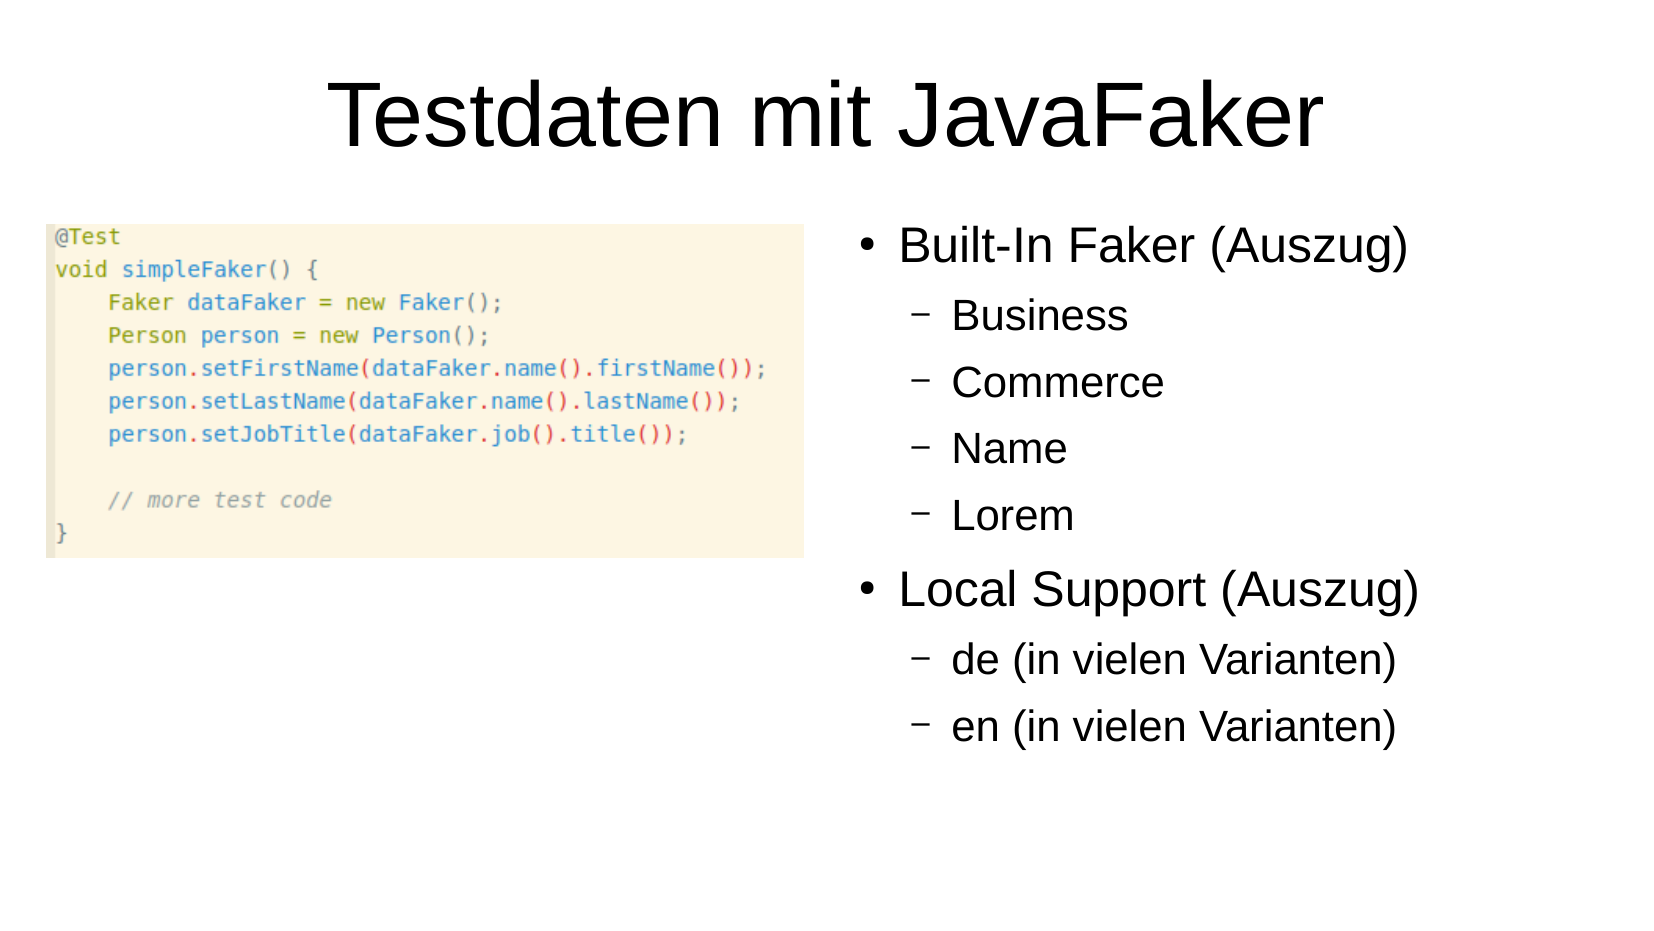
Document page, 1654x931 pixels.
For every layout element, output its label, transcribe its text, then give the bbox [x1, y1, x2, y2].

title Testdaten mit JavaFaker [82, 37, 1571, 193]
list Built-In Faker (Auszug) Business Commerce Name Lorem Local Support (Auszug) de (in vielen Varianten) en (in vielen Varianten) [845, 217, 1572, 758]
picture [46, 224, 804, 558]
